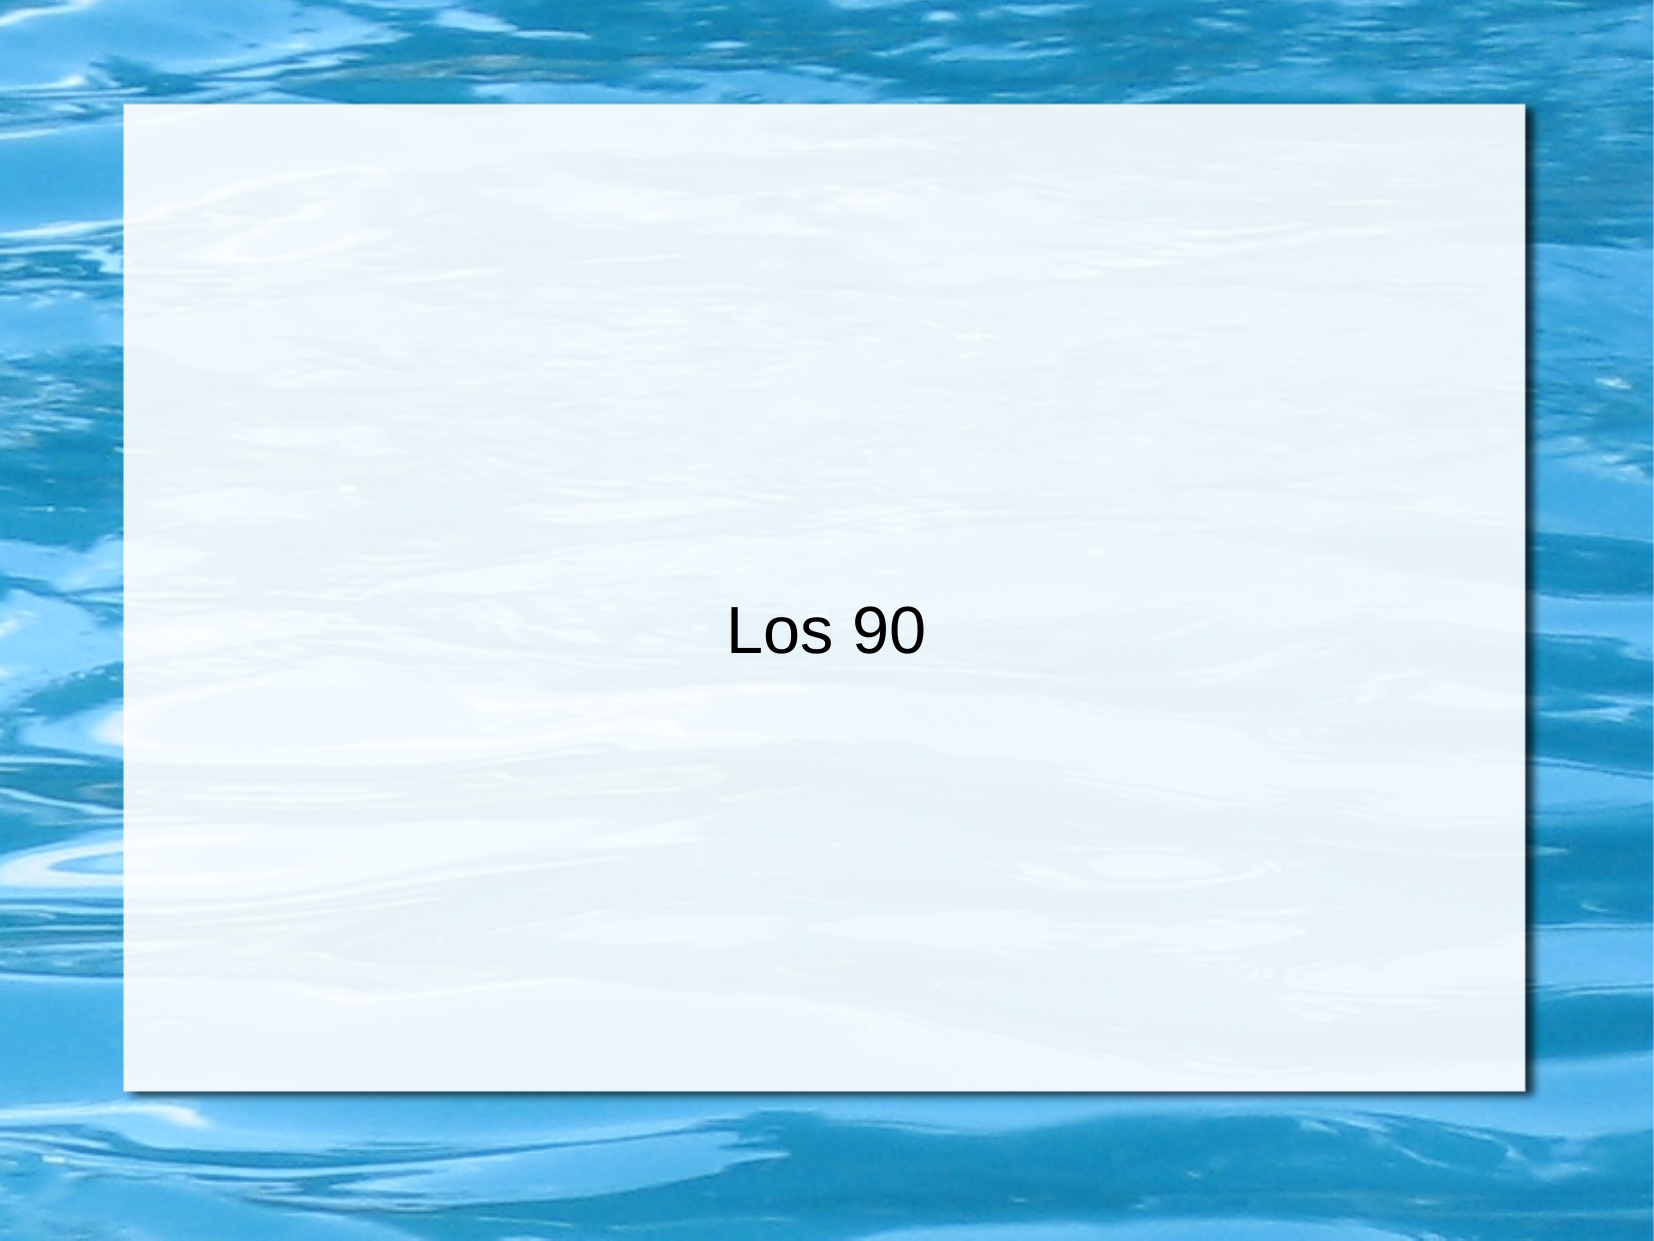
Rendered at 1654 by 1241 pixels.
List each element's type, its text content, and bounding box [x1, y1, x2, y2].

subtitle Los 90 [147, 125, 1506, 1136]
picture [0, 0, 1654, 1241]
